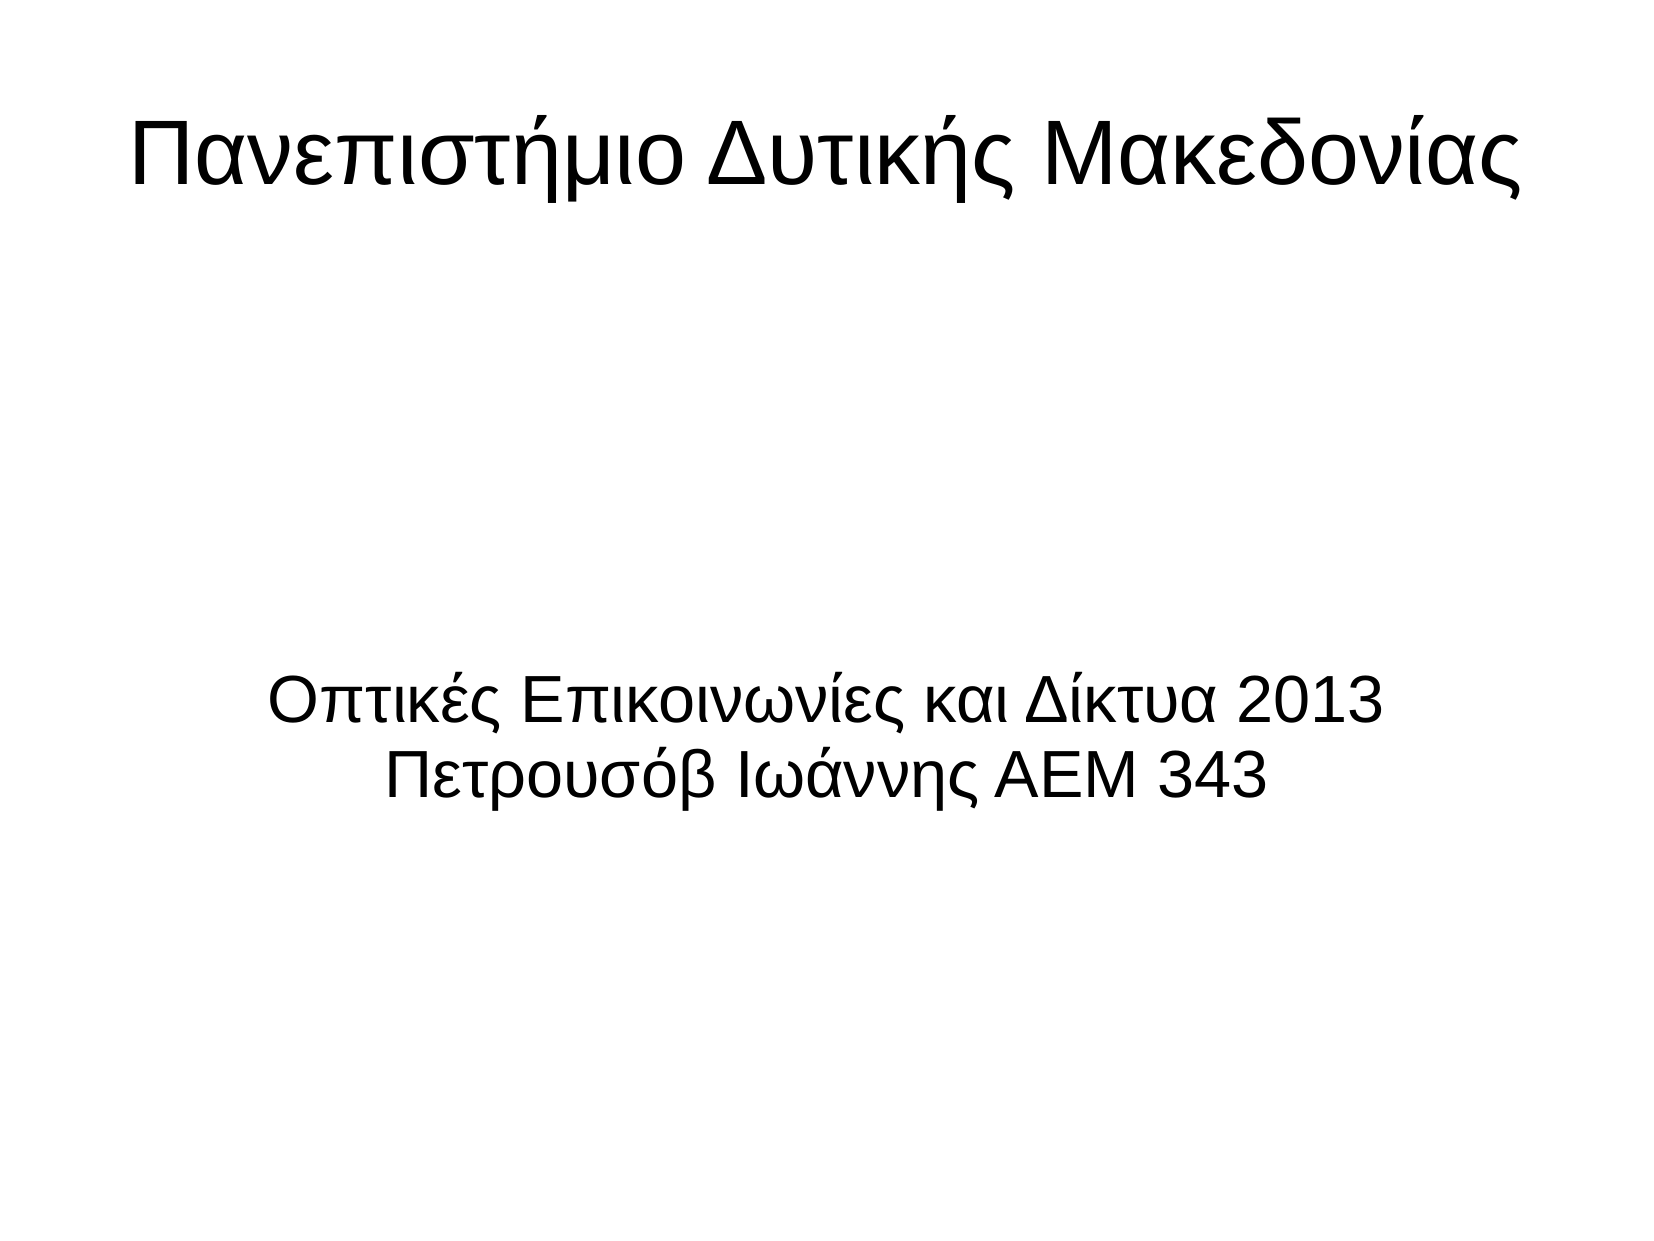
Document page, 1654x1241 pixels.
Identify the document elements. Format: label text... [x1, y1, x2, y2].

subtitle Οπτικές Επικοινωνίες και Δίκτυα 2013 Πετρουσόβ Ιωάννης ΑΕΜ 343 [82, 290, 1571, 1109]
title Πανεπιστήμιο Δυτικής Μακεδονίας [82, 49, 1571, 257]
